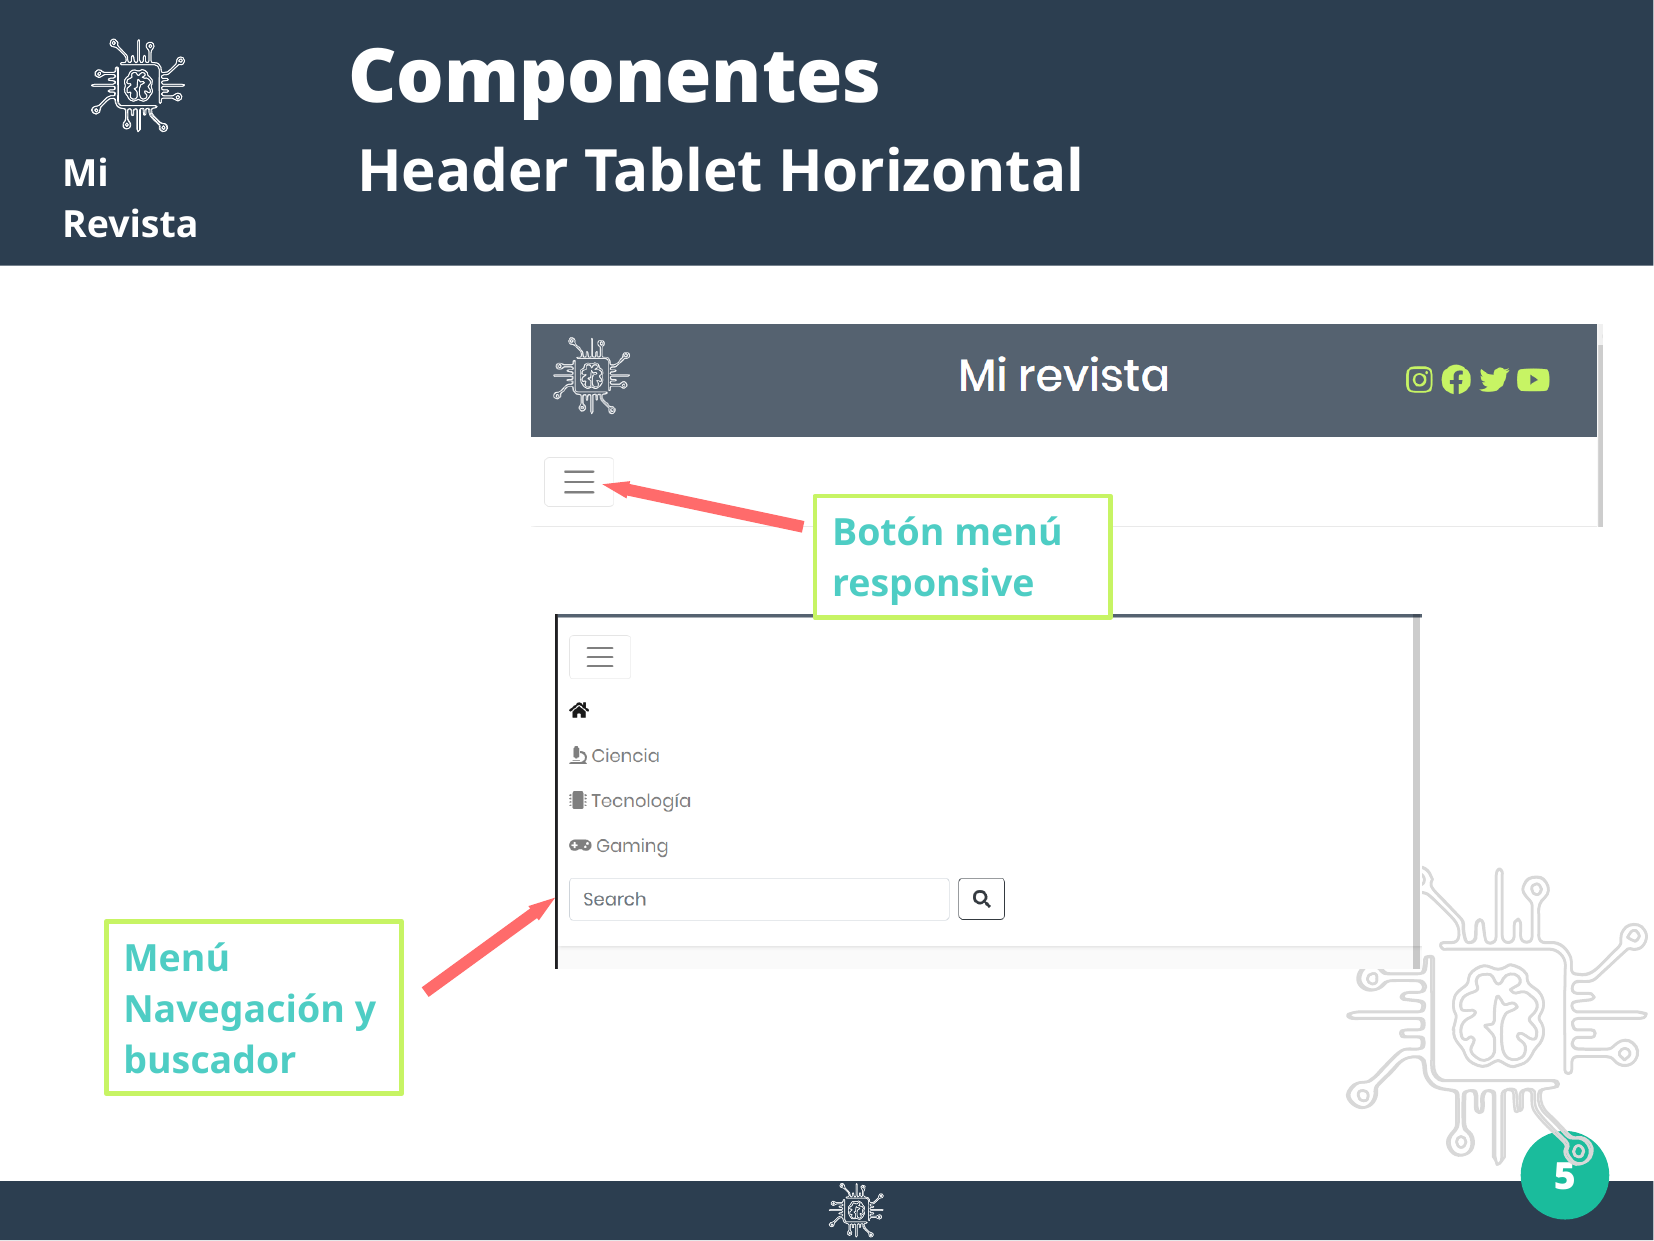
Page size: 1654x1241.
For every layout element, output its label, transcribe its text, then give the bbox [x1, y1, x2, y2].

text_box Menú Navegación y buscador [106, 921, 402, 1083]
text_box Botón menú responsive [814, 496, 1111, 615]
picture [448, 318, 1654, 1182]
picture [826, 1181, 886, 1241]
title Componentes [348, 0, 1624, 153]
text_box Mi Revista [47, 138, 260, 249]
text_box Header Tablet Horizontal [342, 121, 1441, 213]
picture [87, 35, 189, 137]
